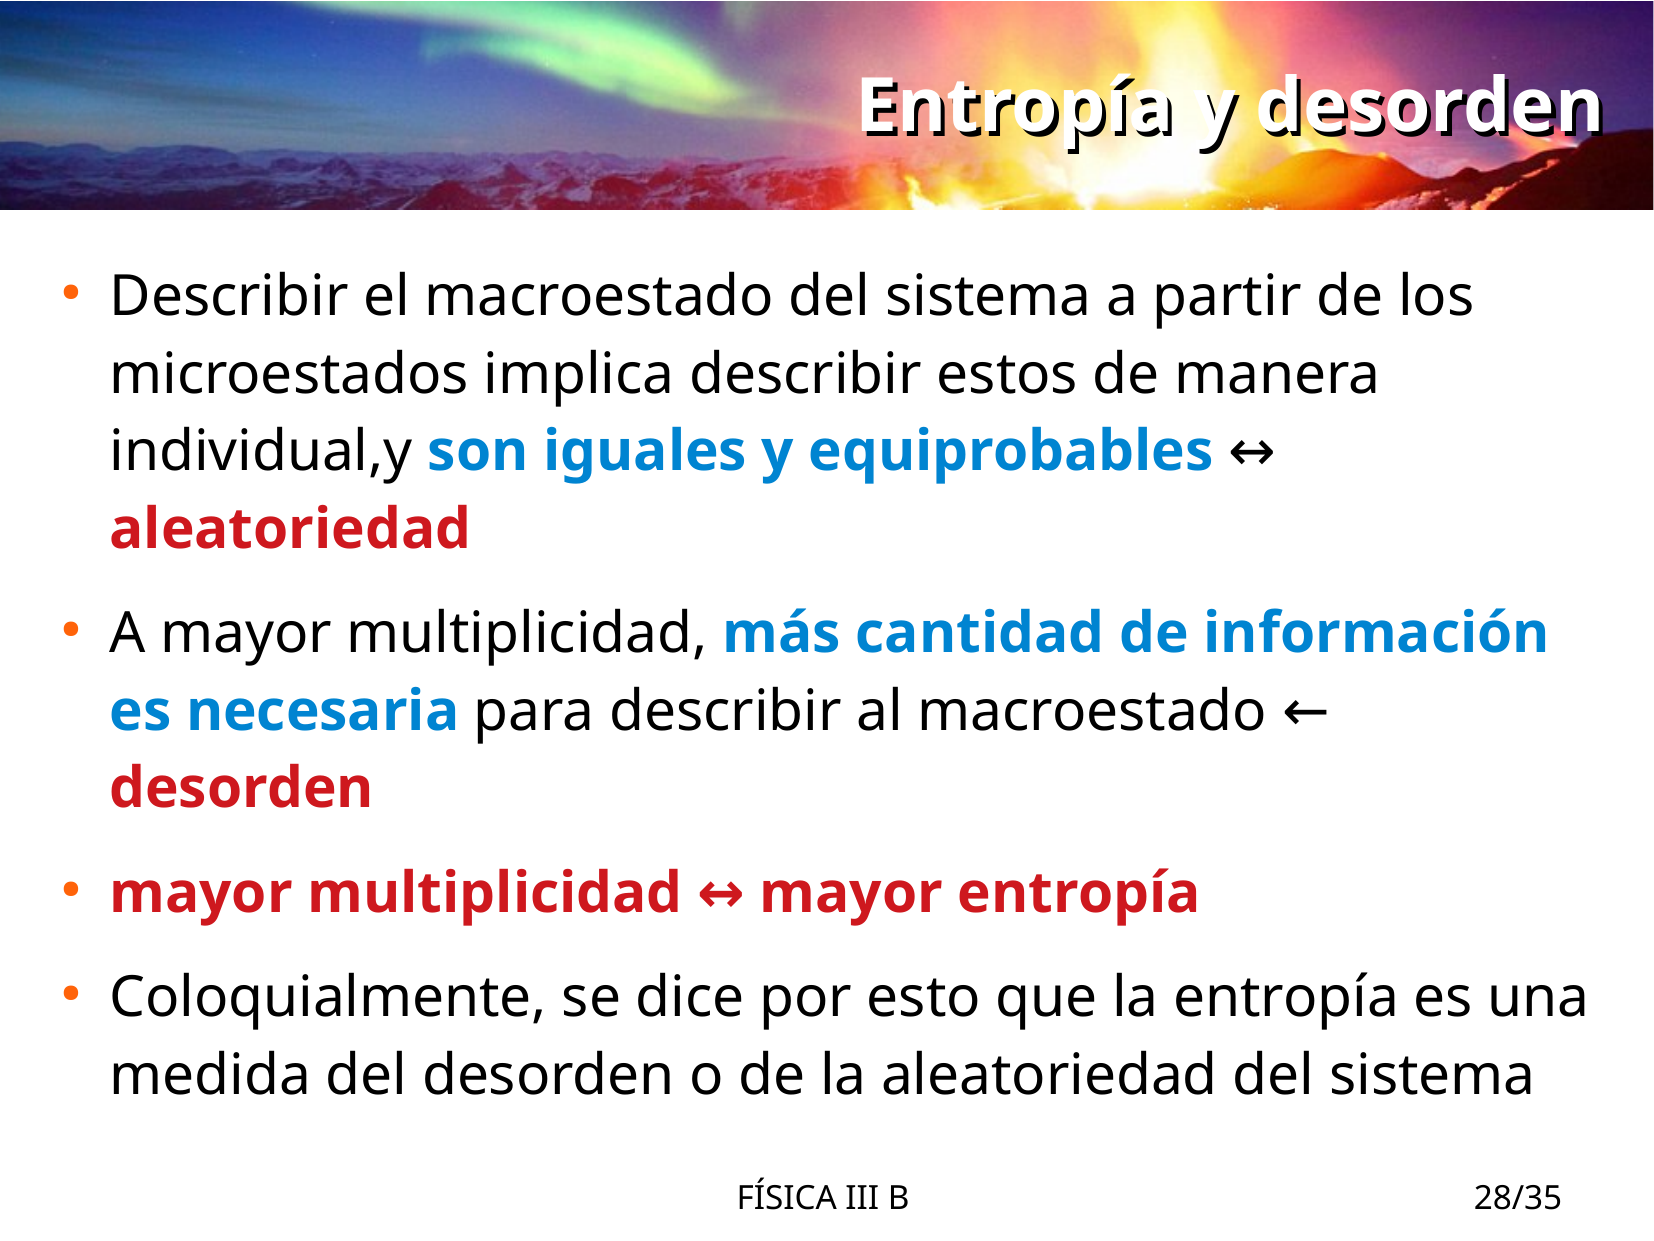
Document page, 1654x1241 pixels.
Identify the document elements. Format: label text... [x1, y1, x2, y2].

picture [0, 1, 1654, 210]
title Entropía y desorden [45, 15, 1606, 191]
list Describir el macroestado del sistema a partir de los microestados implica describir estos de manera individual,y son iguales y equiprobables ↔ aleatoriedad A mayor multiplicidad, más cantidad de información es necesaria para describir al macroestado ← desorden mayor multiplicidad ↔ mayor entropía Coloquialmente, se dice por esto que la entropía es una medida del desorden o de la aleatoriedad del sistema [45, 255, 1606, 1156]
